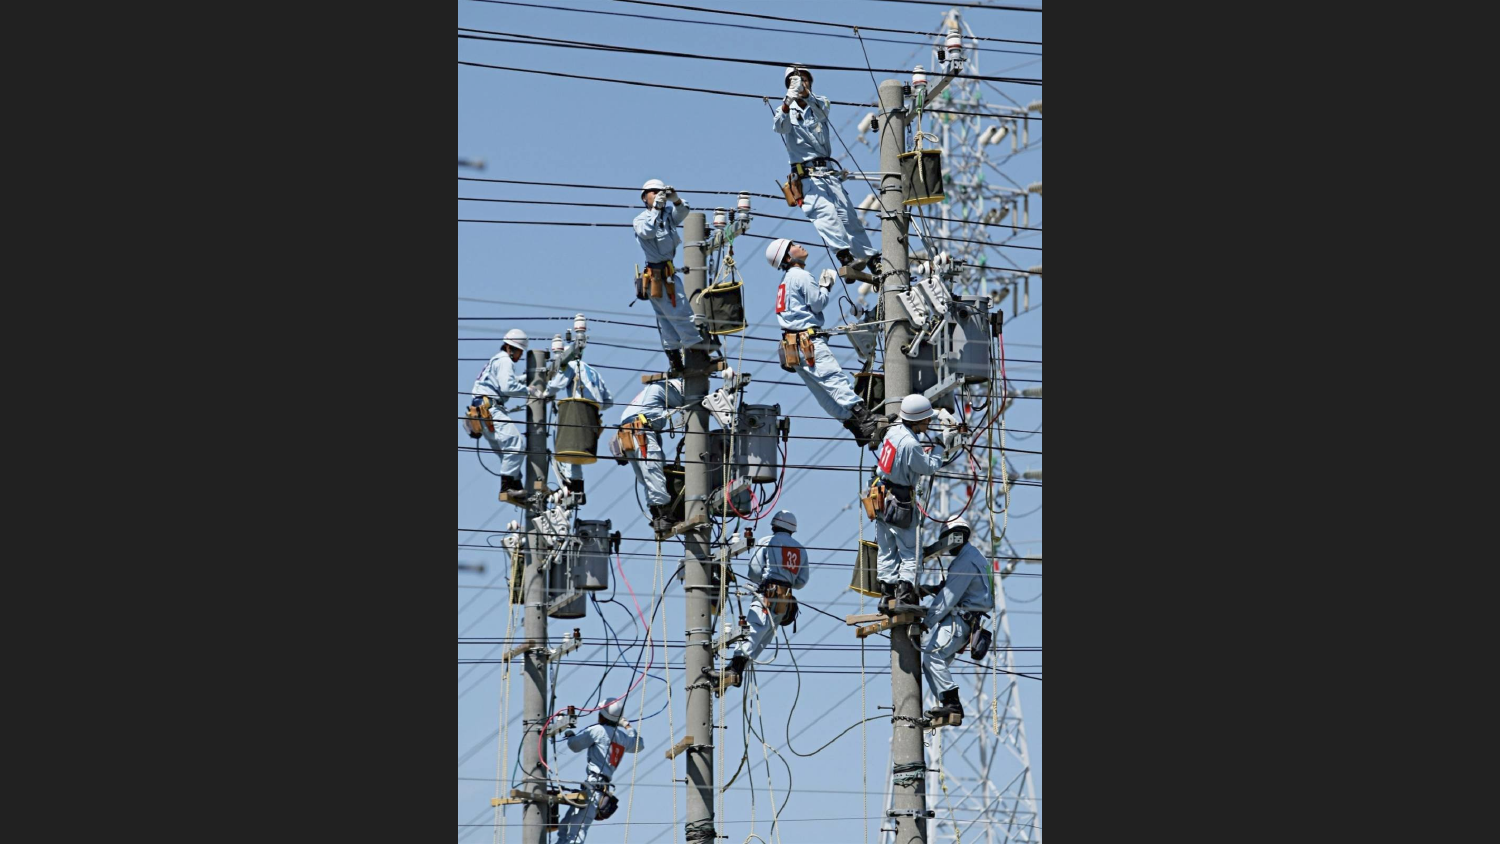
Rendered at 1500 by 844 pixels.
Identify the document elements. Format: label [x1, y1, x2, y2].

picture [458, 0, 1042, 844]
